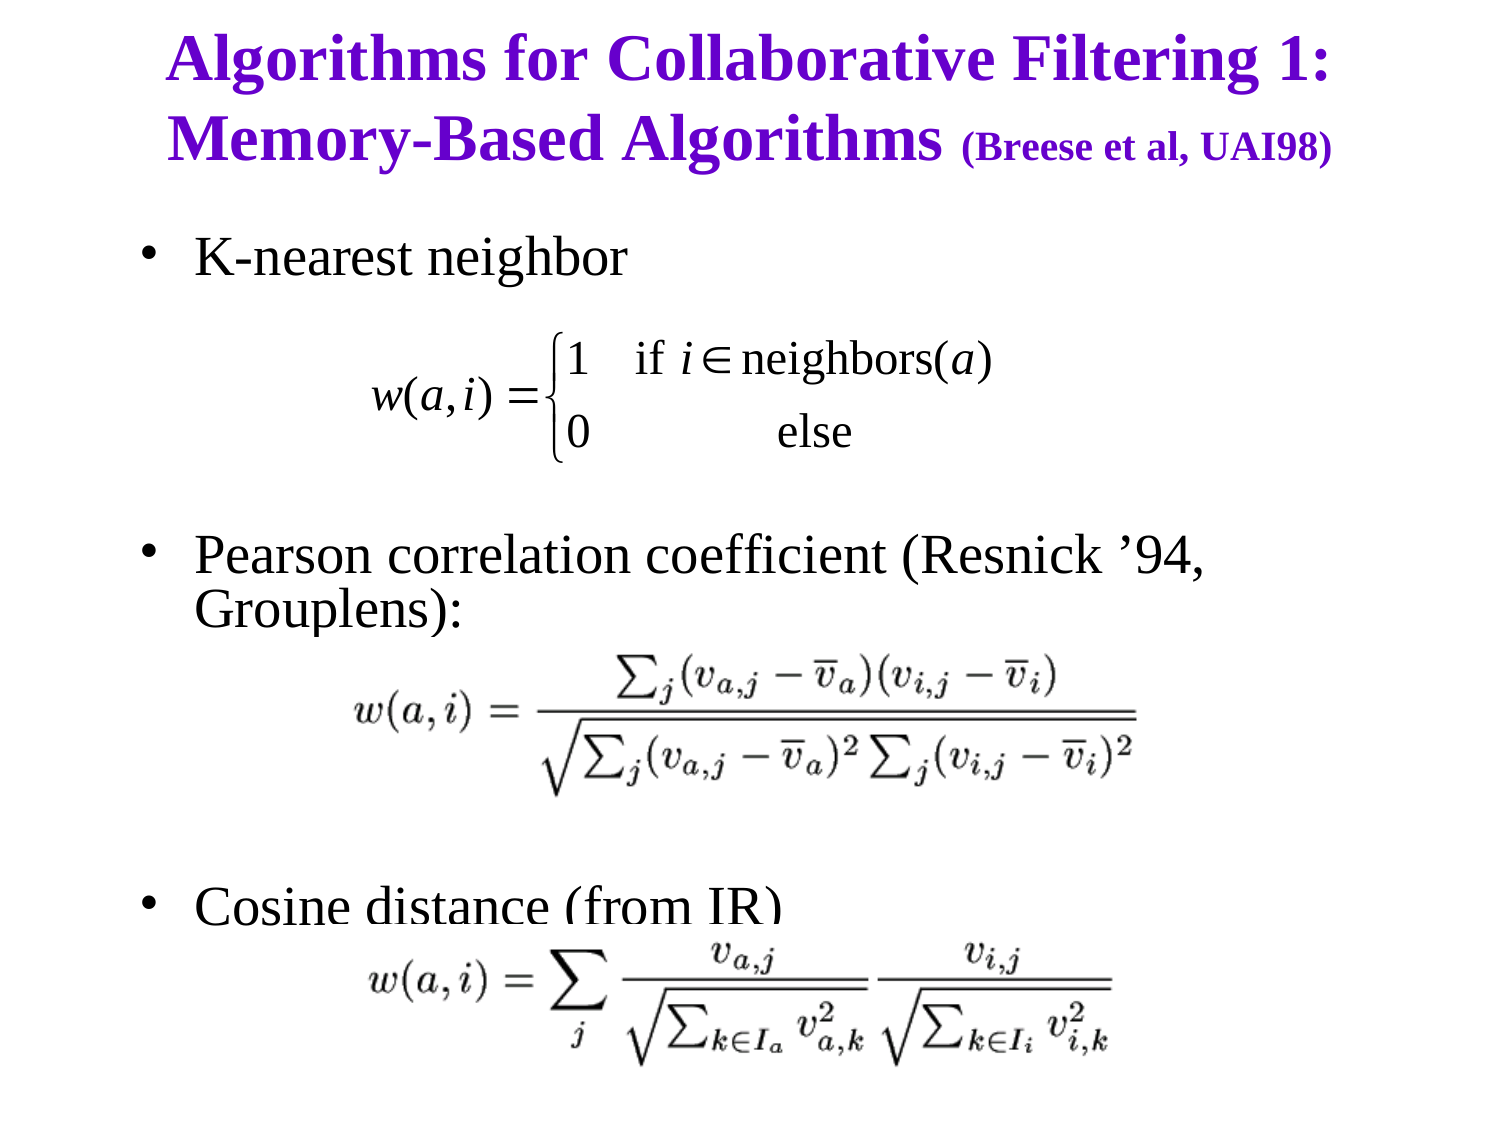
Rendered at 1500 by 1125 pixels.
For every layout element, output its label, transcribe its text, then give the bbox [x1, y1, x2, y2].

picture [275, 637, 1163, 801]
chart [362, 324, 1000, 472]
title Algorithms for Collaborative Filtering 1: Memory-Based Algorithms (Breese et al, UAI98) [112, 0, 1388, 188]
list K-nearest neighbor Pearson correlation coefficient (Resnick ’94, Grouplens): Cosine distance (from IR) [125, 224, 1401, 950]
picture [324, 924, 1163, 1088]
